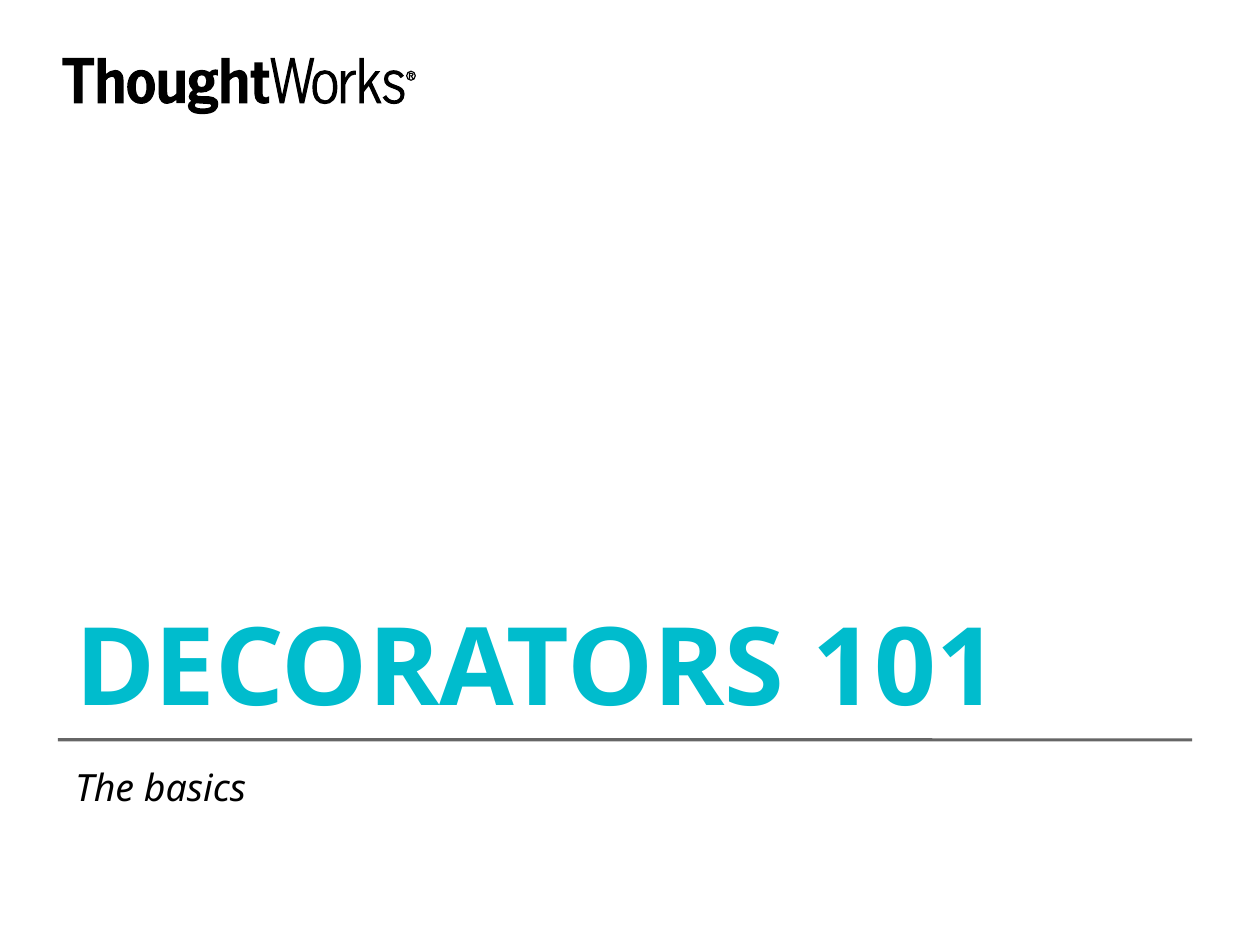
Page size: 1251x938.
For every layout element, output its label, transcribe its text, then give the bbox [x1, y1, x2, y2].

title DECORATORS 101 [62, 437, 1188, 740]
list The basics [62, 751, 1188, 909]
